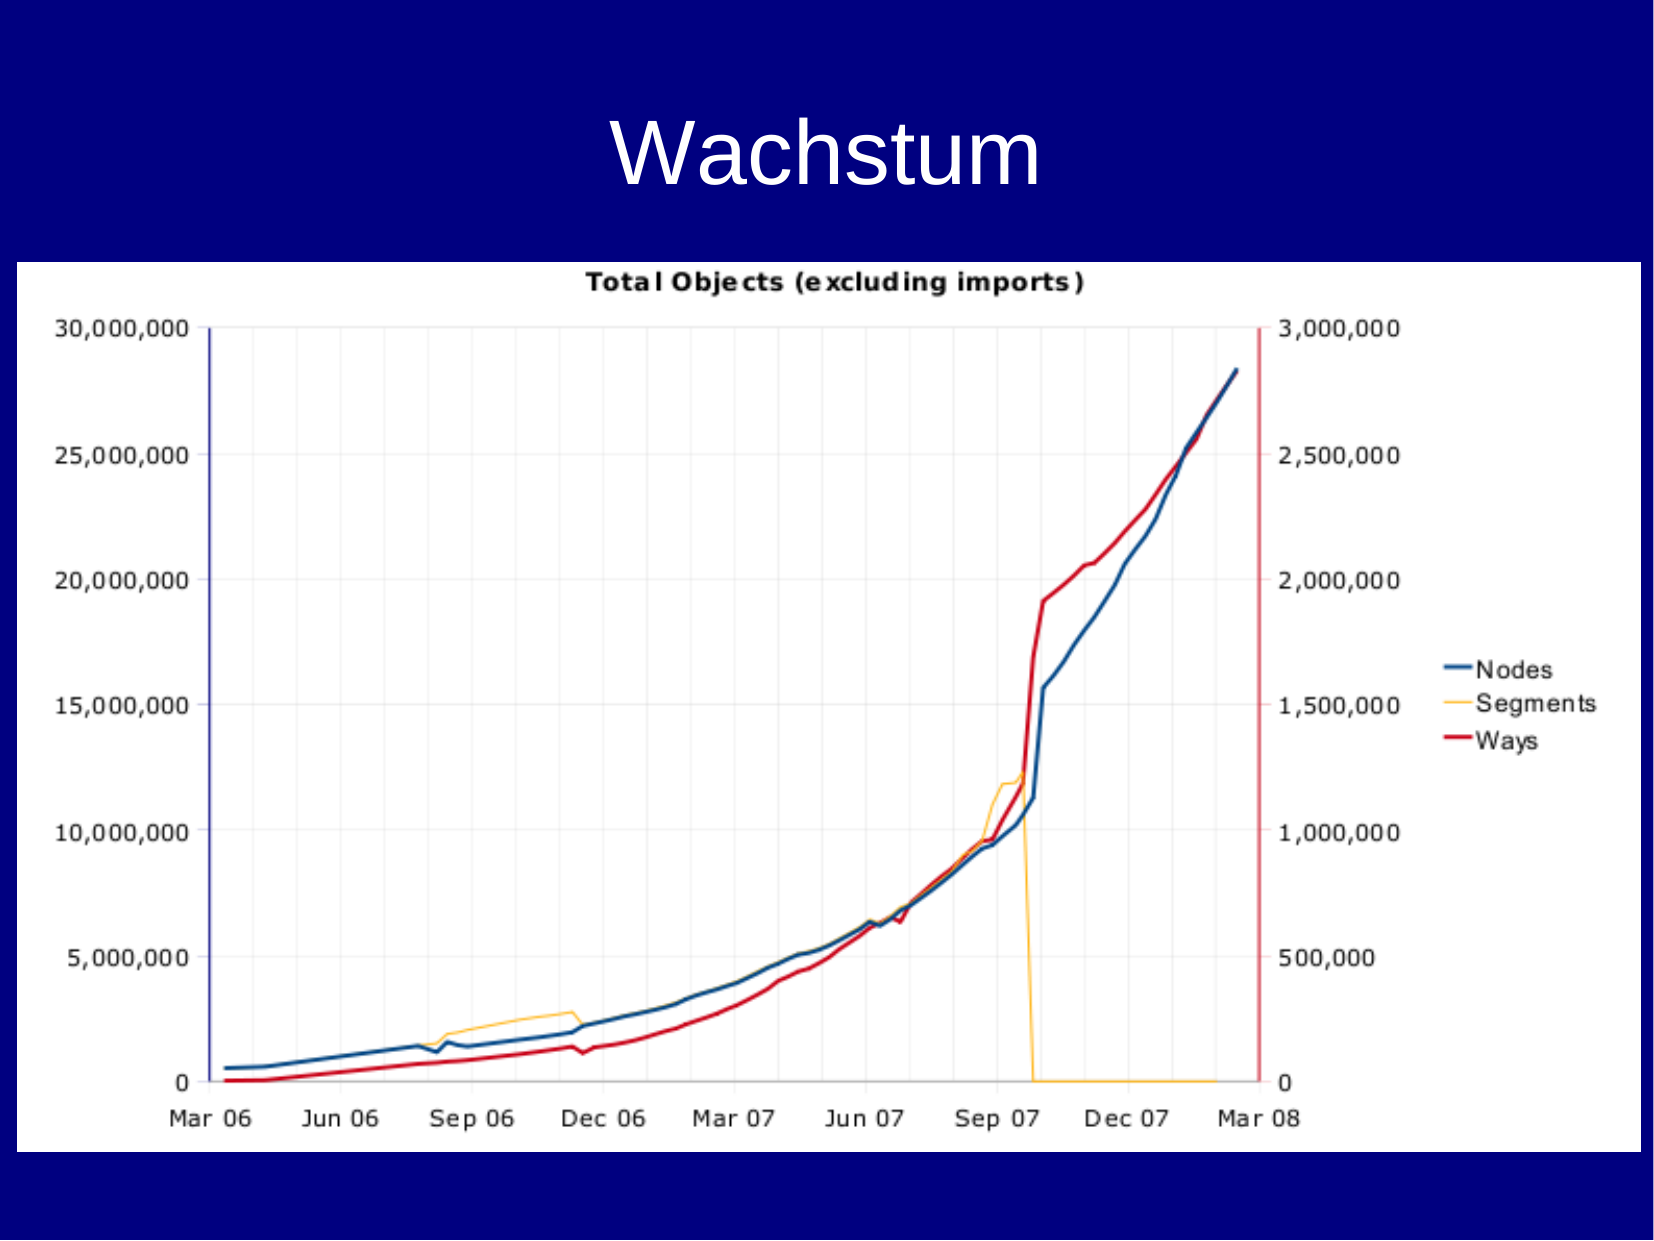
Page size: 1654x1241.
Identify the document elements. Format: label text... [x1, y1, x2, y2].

picture [17, 262, 1641, 1152]
title Wachstum [82, 49, 1571, 257]
